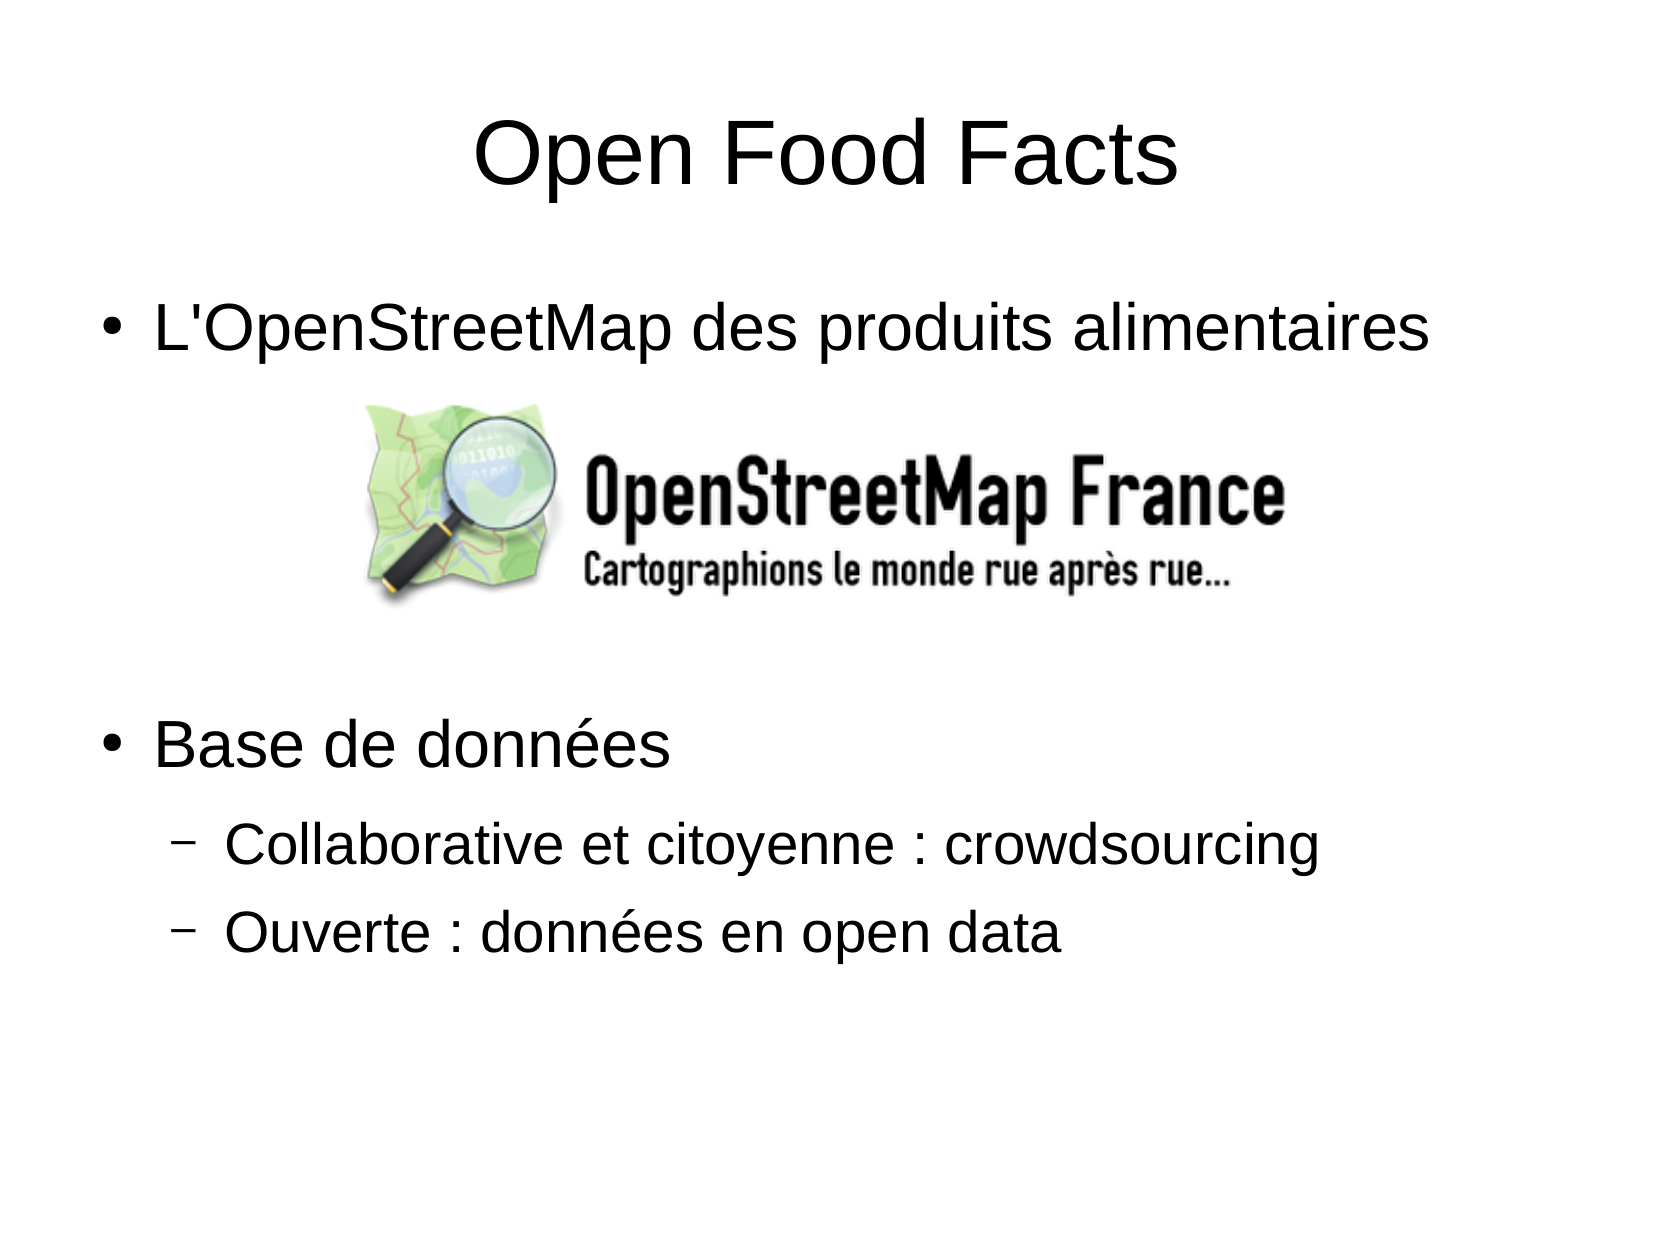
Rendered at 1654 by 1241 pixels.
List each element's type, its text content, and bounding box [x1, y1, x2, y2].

title Open Food Facts [82, 49, 1571, 257]
picture [360, 404, 1298, 614]
list L'OpenStreetMap des produits alimentaires Base de données Collaborative et citoyenne : crowdsourcing Ouverte : données en open data [82, 290, 1571, 1109]
